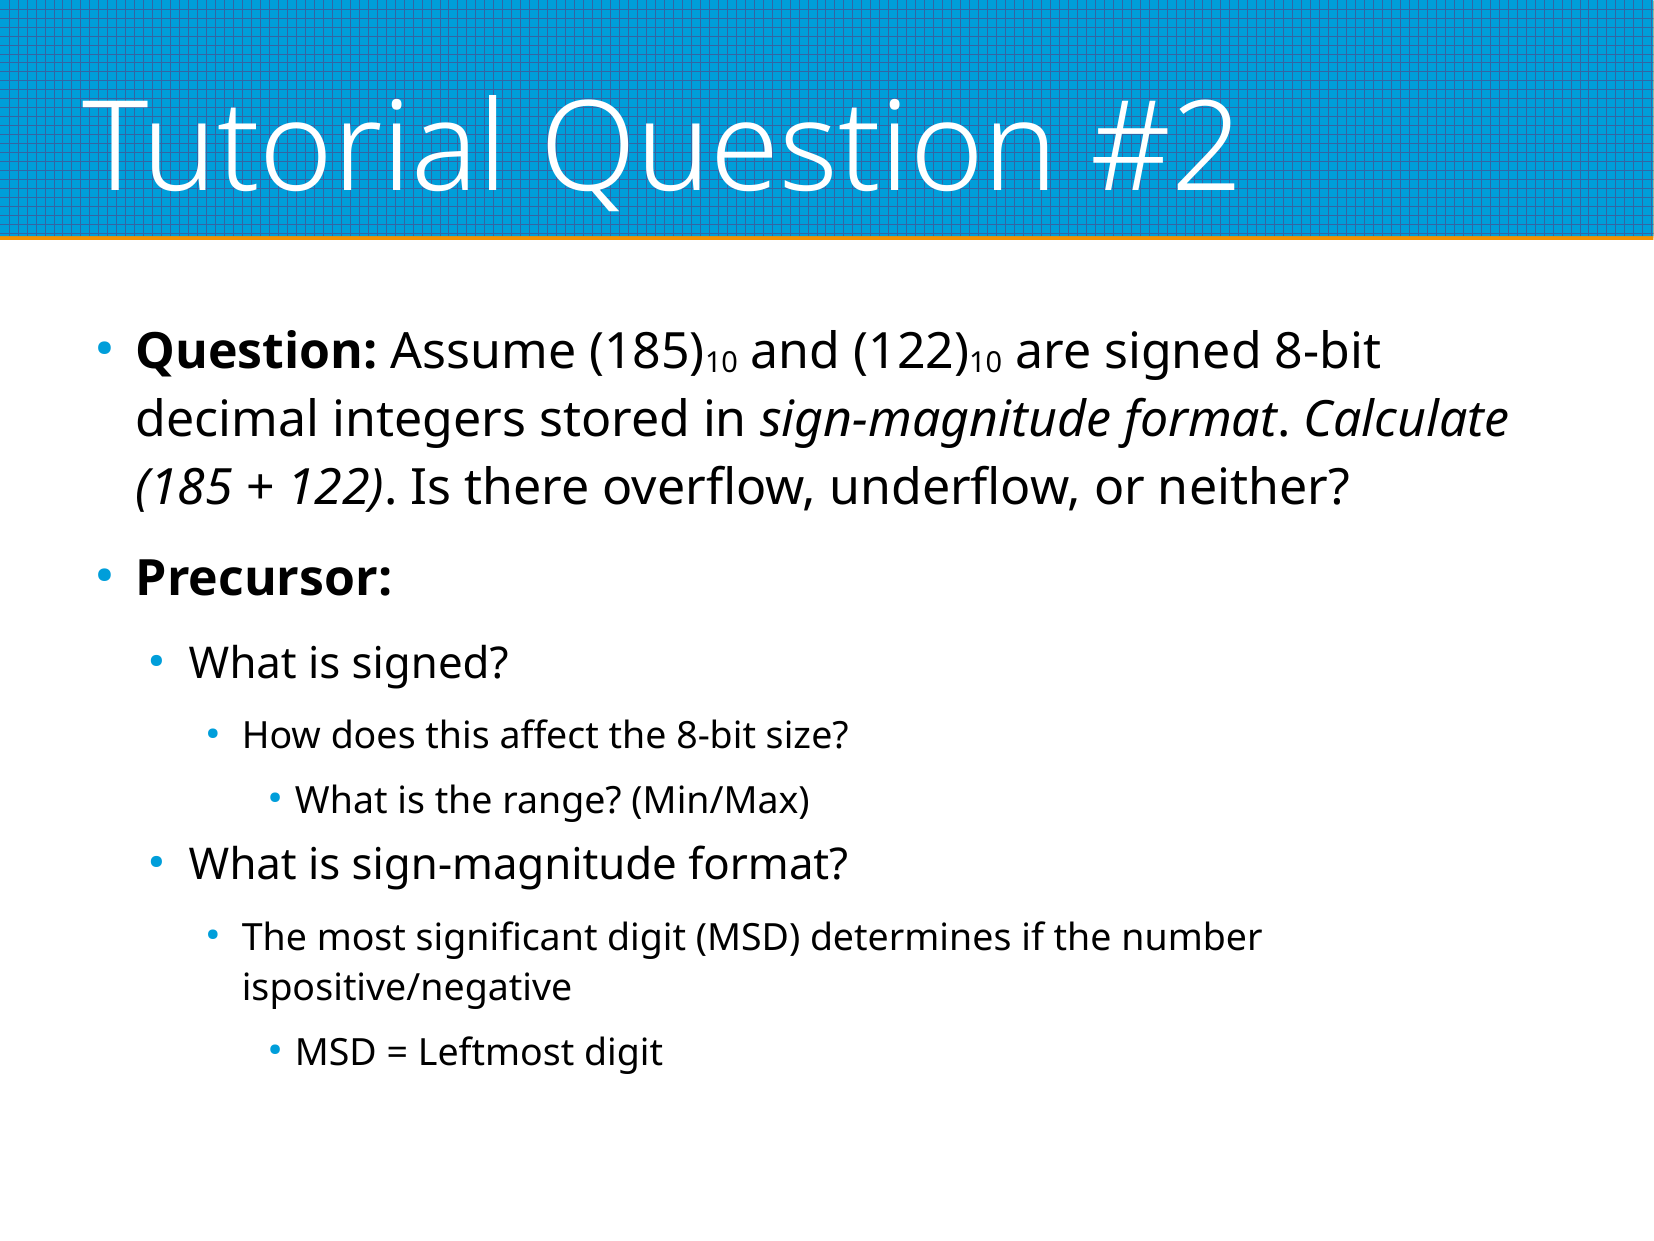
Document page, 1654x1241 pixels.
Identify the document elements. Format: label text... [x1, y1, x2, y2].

list Question: Assume (185)10 and (122)10 are signed 8-bit decimal integers stored in sign-magnitude format. Calculate (185 + 122). Is there overflow, underflow, or neither? Precursor: What is signed? How does this affect the 8-bit size? What is the range? (Min/Max) What is sign-magnitude format? The most significant digit (MSD) determines if the number ispositive/negative MSD = Leftmost digit [82, 314, 1563, 1081]
title Tutorial Question #2 [82, 19, 1571, 227]
